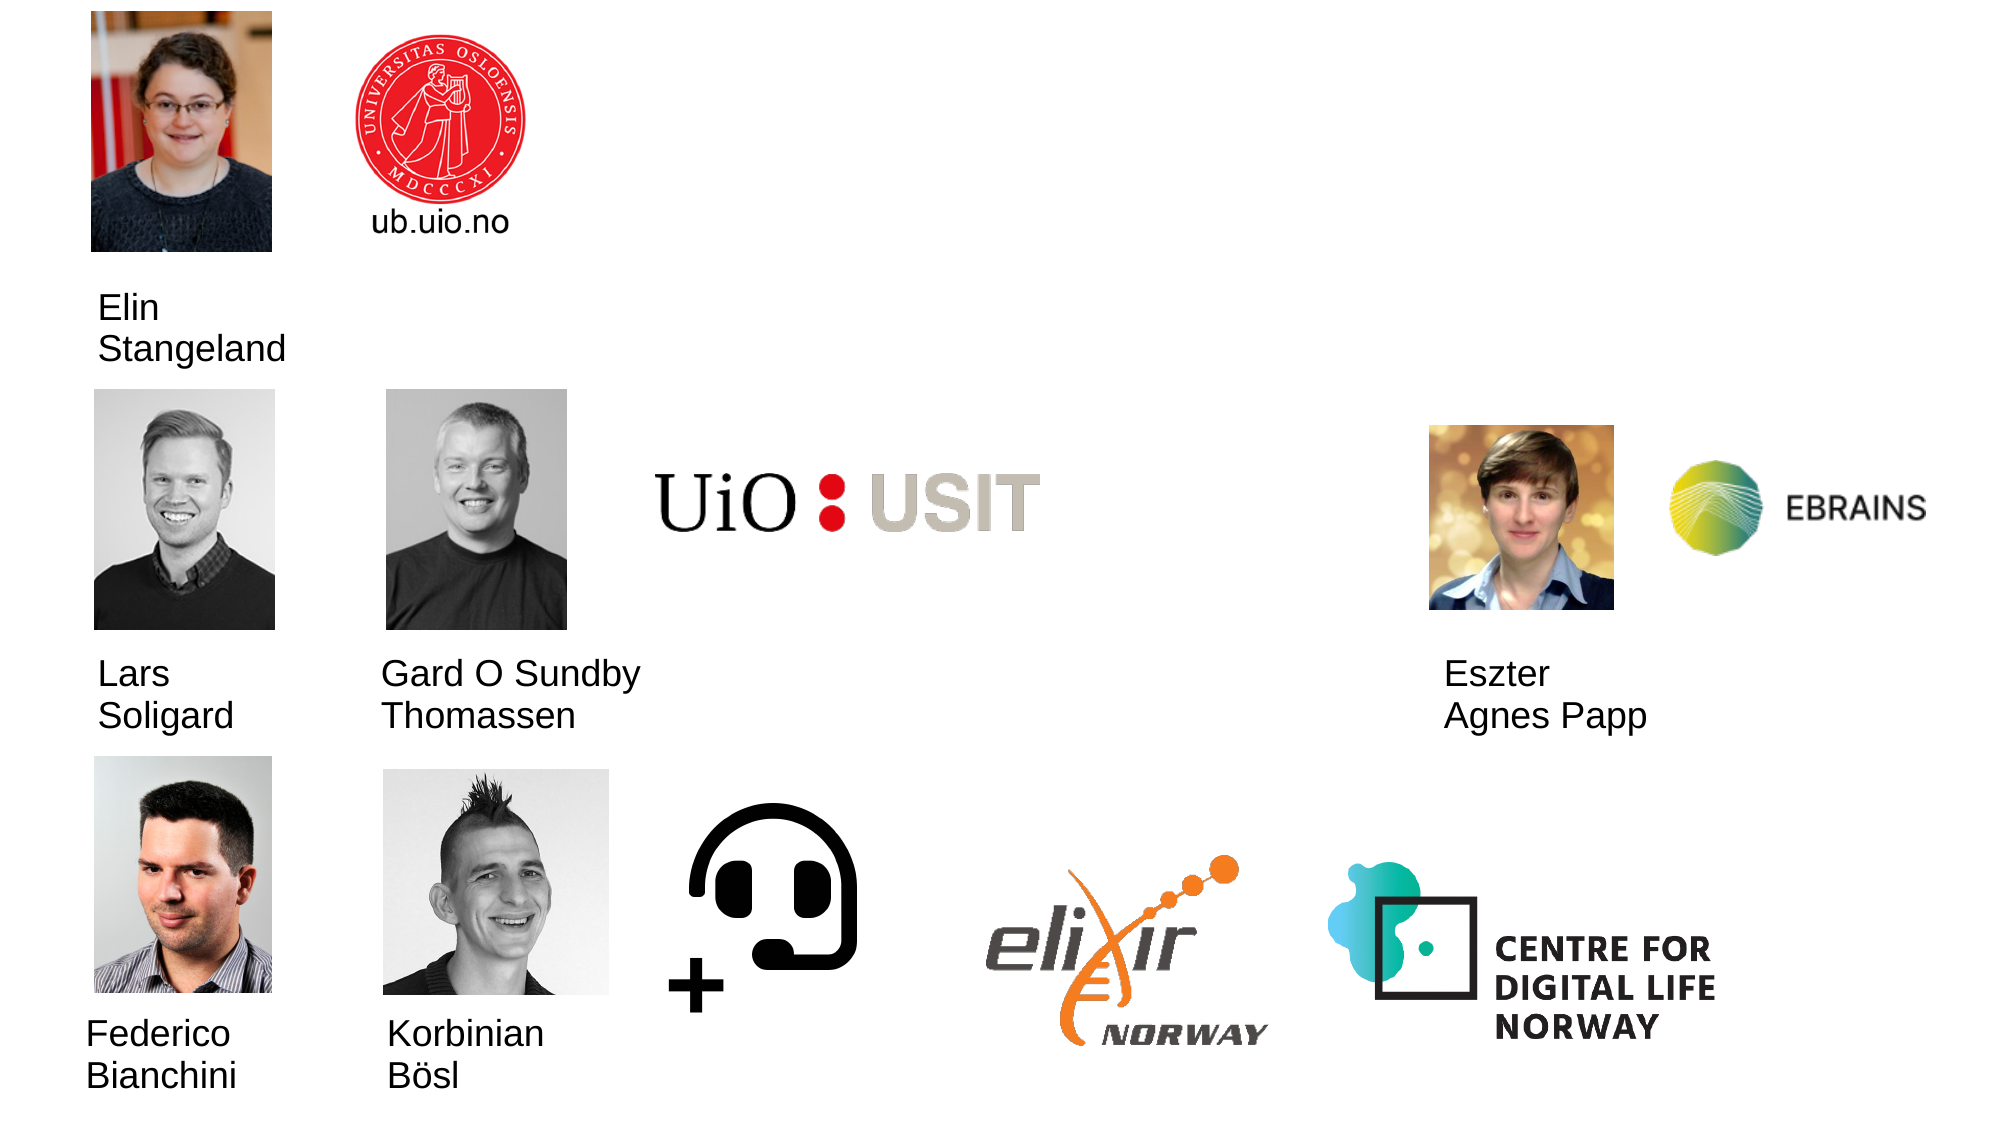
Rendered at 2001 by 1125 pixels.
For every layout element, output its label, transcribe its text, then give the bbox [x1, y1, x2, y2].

picture [383, 769, 609, 995]
picture [1429, 425, 1614, 610]
picture [94, 389, 275, 630]
picture [336, 29, 544, 237]
picture [91, 11, 272, 252]
text_box Korbinian Bösl [372, 1004, 609, 1125]
text_box Eszter Agnes Papp [1429, 644, 1666, 786]
text_box Federico Bianchini [70, 1004, 308, 1125]
text_box Lars Soligard [82, 644, 319, 786]
text_box Gard O Sundby Thomassen [366, 644, 709, 786]
picture [386, 389, 567, 630]
picture [1669, 460, 1926, 556]
picture [94, 756, 272, 993]
picture [1328, 862, 1720, 1045]
picture [986, 855, 1269, 1046]
picture [689, 803, 857, 970]
text_box + [649, 897, 739, 1025]
text_box Elin Stangeland [82, 278, 319, 420]
picture [655, 473, 1040, 532]
